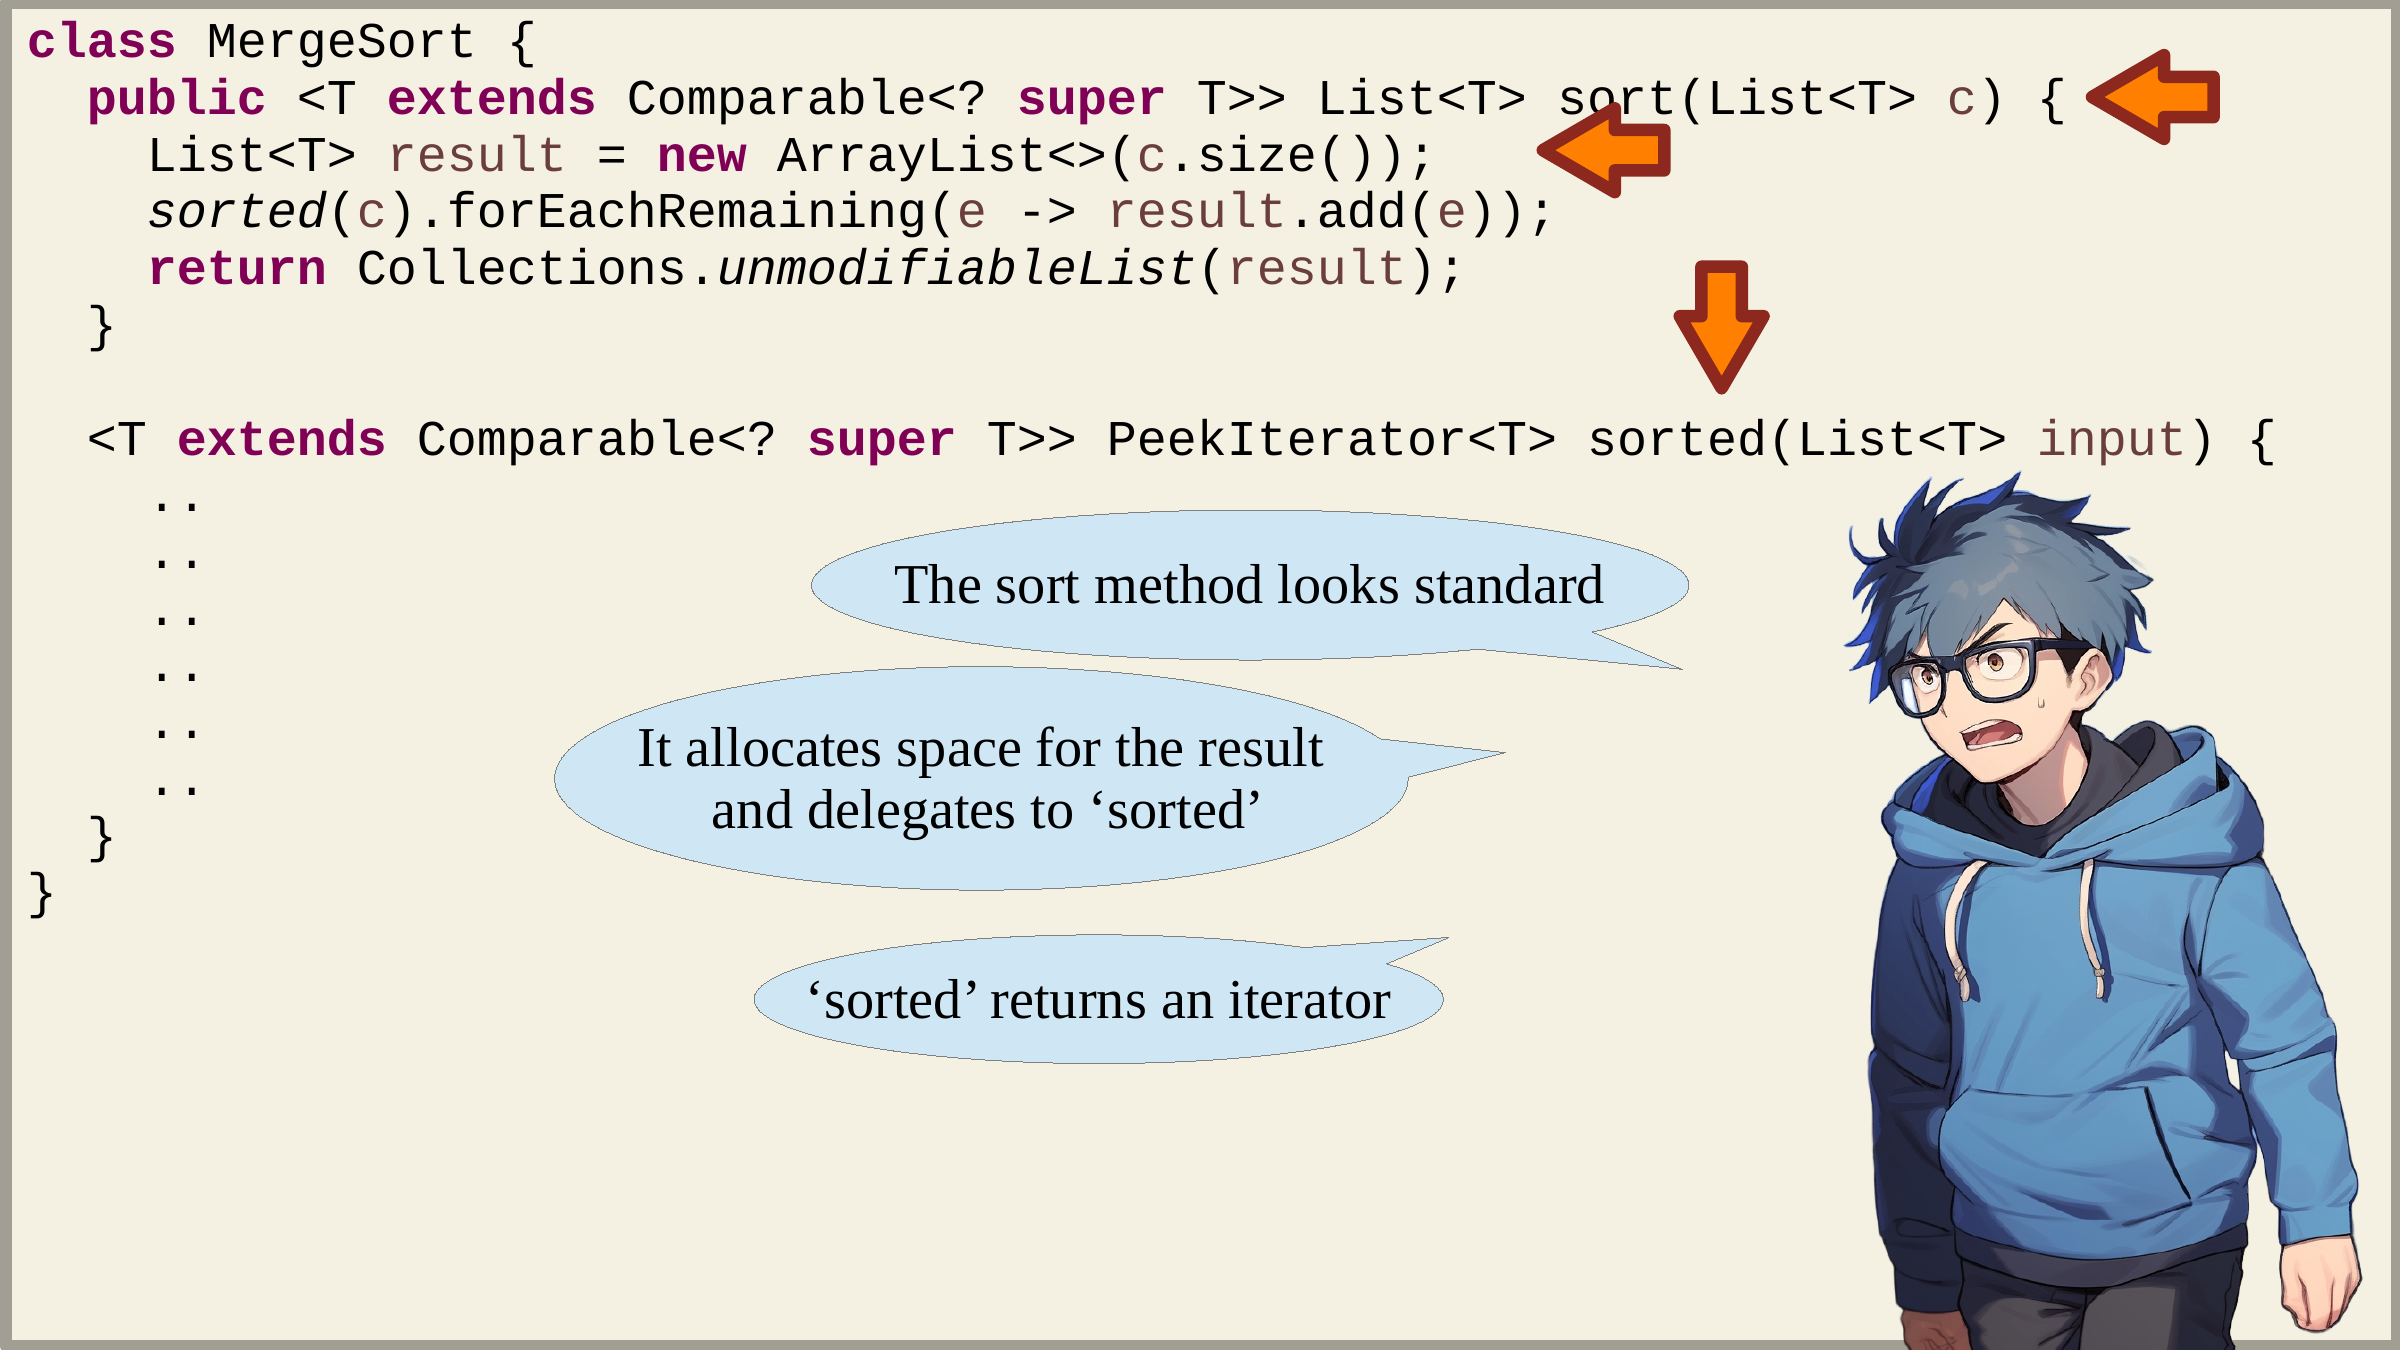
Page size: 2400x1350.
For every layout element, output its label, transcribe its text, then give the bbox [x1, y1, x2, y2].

text_box class MergeSort { public <T extends Comparable<? super T>> List<T> sort(List<T> c) { List<T> result = new ArrayList<>(c.size()); sorted(c).forEachRemaining(e -> result.add(e)); return Collections.unmodifiableList(result); } <T extends Comparable<? super T>> PeekIterator<T> sorted(List<T> input) { .. .. .. .. .. .. } } [5, 2, 2398, 1346]
text_box [1679, 266, 1764, 389]
text_box It allocates space for the result and delegates to ‘sorted’ [554, 666, 1506, 891]
text_box [1542, 108, 1665, 193]
text_box The sort method looks standard [811, 510, 1689, 670]
picture [1778, 447, 2400, 1350]
text_box [2091, 55, 2214, 139]
text_box ‘sorted’ returns an iterator [754, 934, 1449, 1064]
